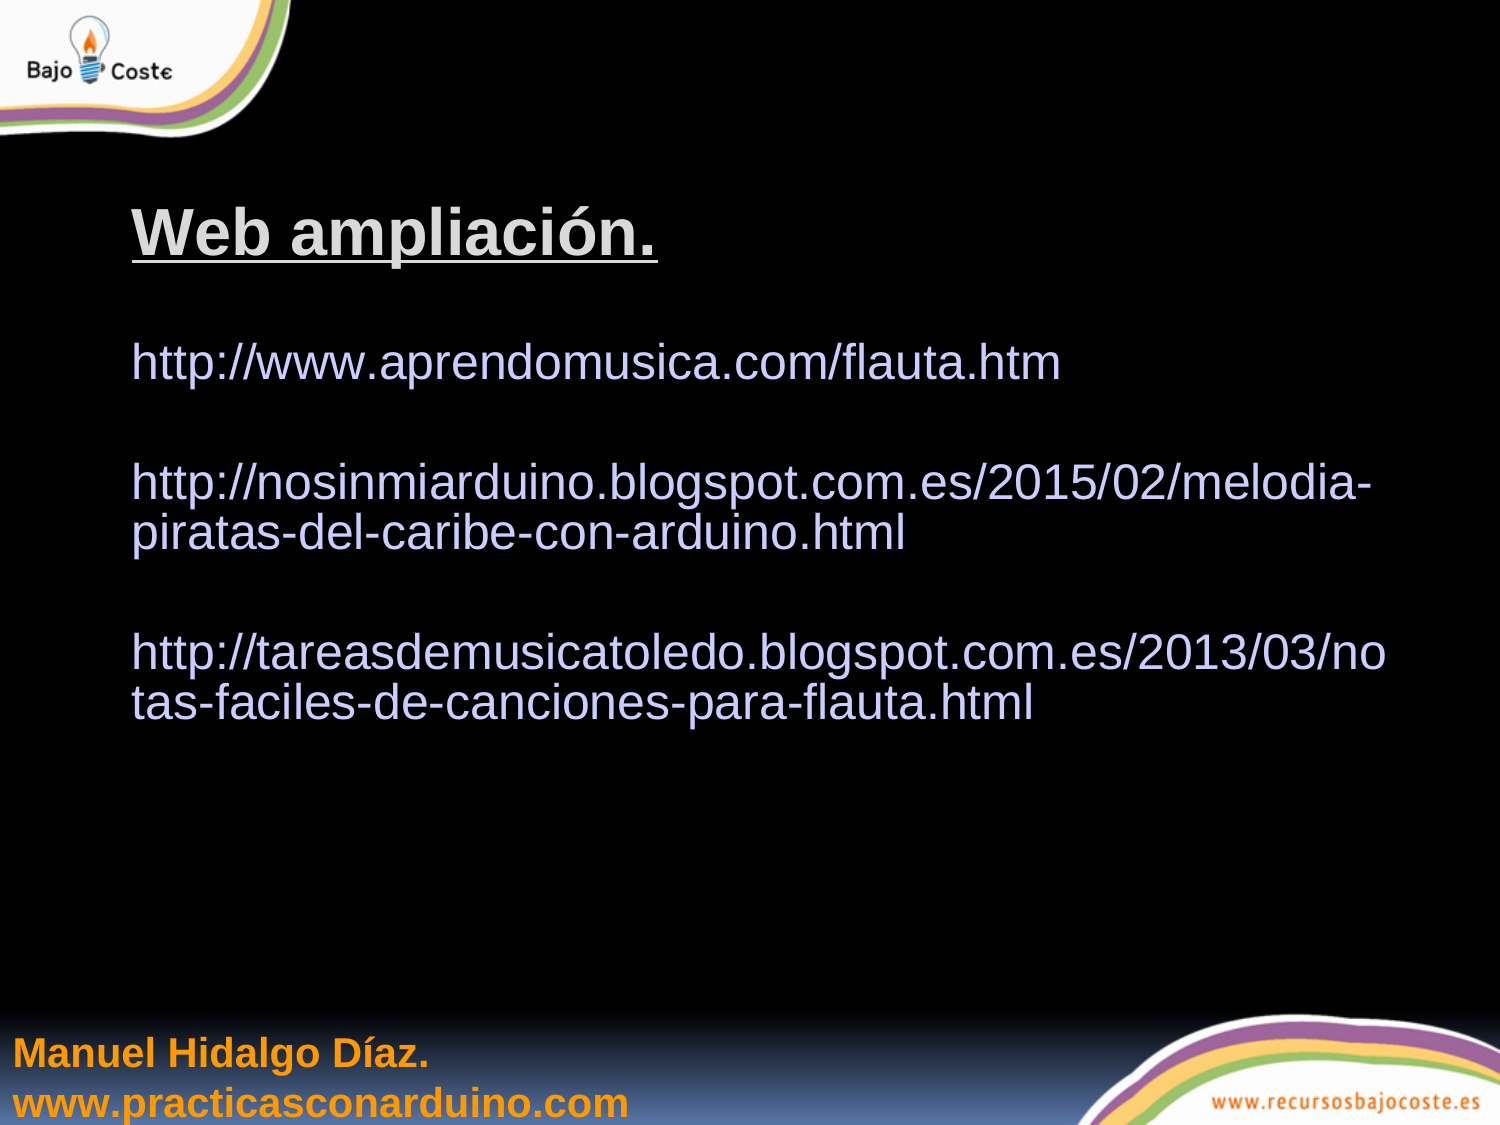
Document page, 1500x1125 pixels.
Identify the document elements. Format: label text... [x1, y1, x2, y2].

text_box Web ampliación. http://www.aprendomusica.com/flauta.htm http://nosinmiarduino.blogspot.com.es/2015/02/melodia-piratas-del-caribe-con-arduino.html http://tareasdemusicatoledo.blogspot.com.es/2013/03/notas-faciles-de-canciones-para-flauta.html [117, 181, 1416, 944]
picture [0, 0, 1500, 1125]
text_box Manuel Hidalgo Díaz. www.practicasconarduino.com [0, 1017, 683, 1125]
